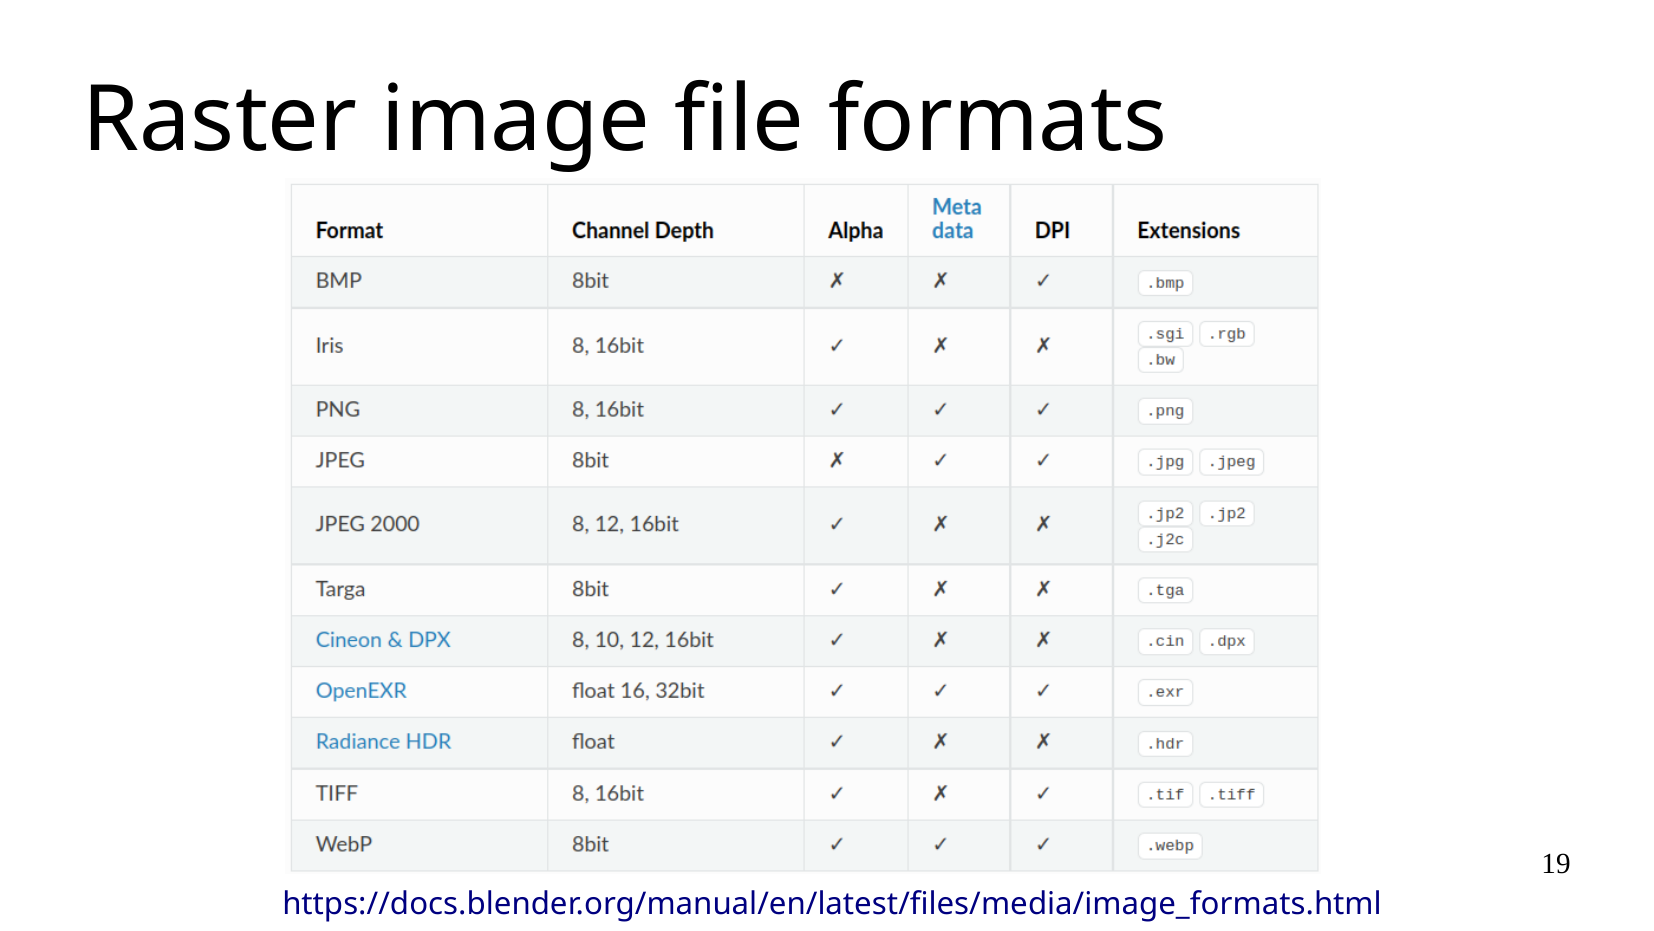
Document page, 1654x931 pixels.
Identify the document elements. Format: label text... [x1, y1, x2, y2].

text_box https://docs.blender.org/manual/en/latest/files/media/image_formats.html [267, 873, 1501, 931]
title Raster image file formats [82, 37, 1571, 193]
picture [285, 178, 1321, 873]
